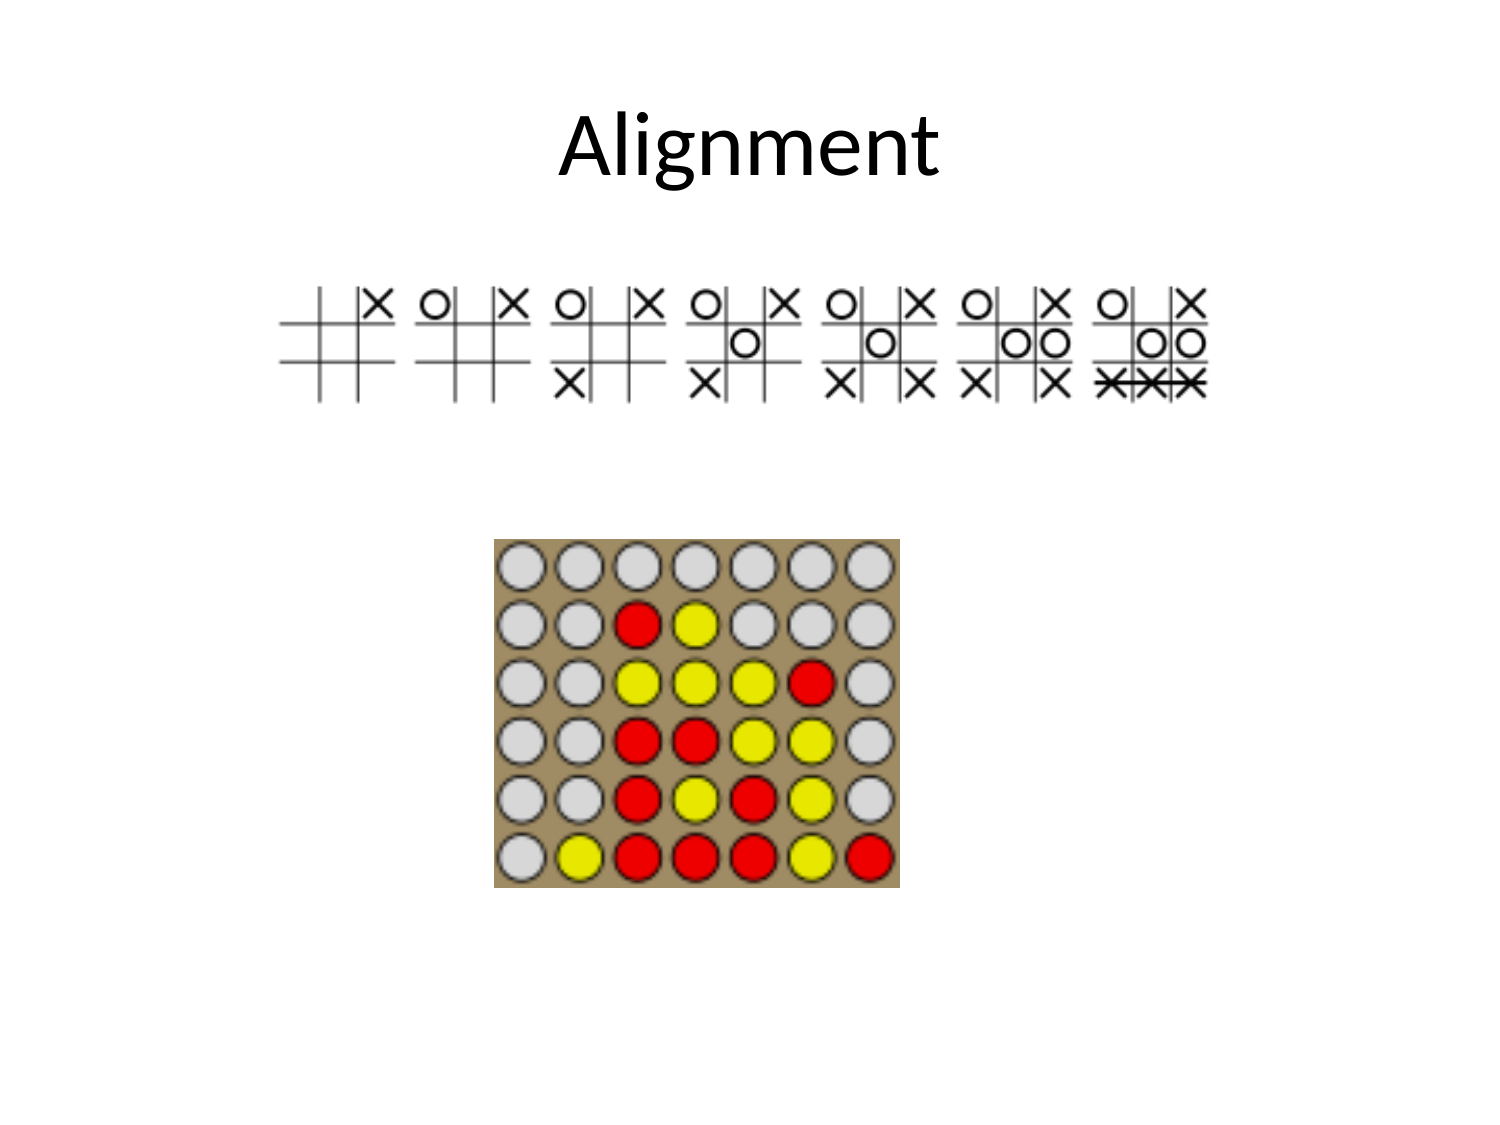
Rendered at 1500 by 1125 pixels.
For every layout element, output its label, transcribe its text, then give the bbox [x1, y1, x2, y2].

picture [262, 264, 1225, 425]
title Alignment [75, 45, 1425, 233]
picture [494, 539, 900, 888]
